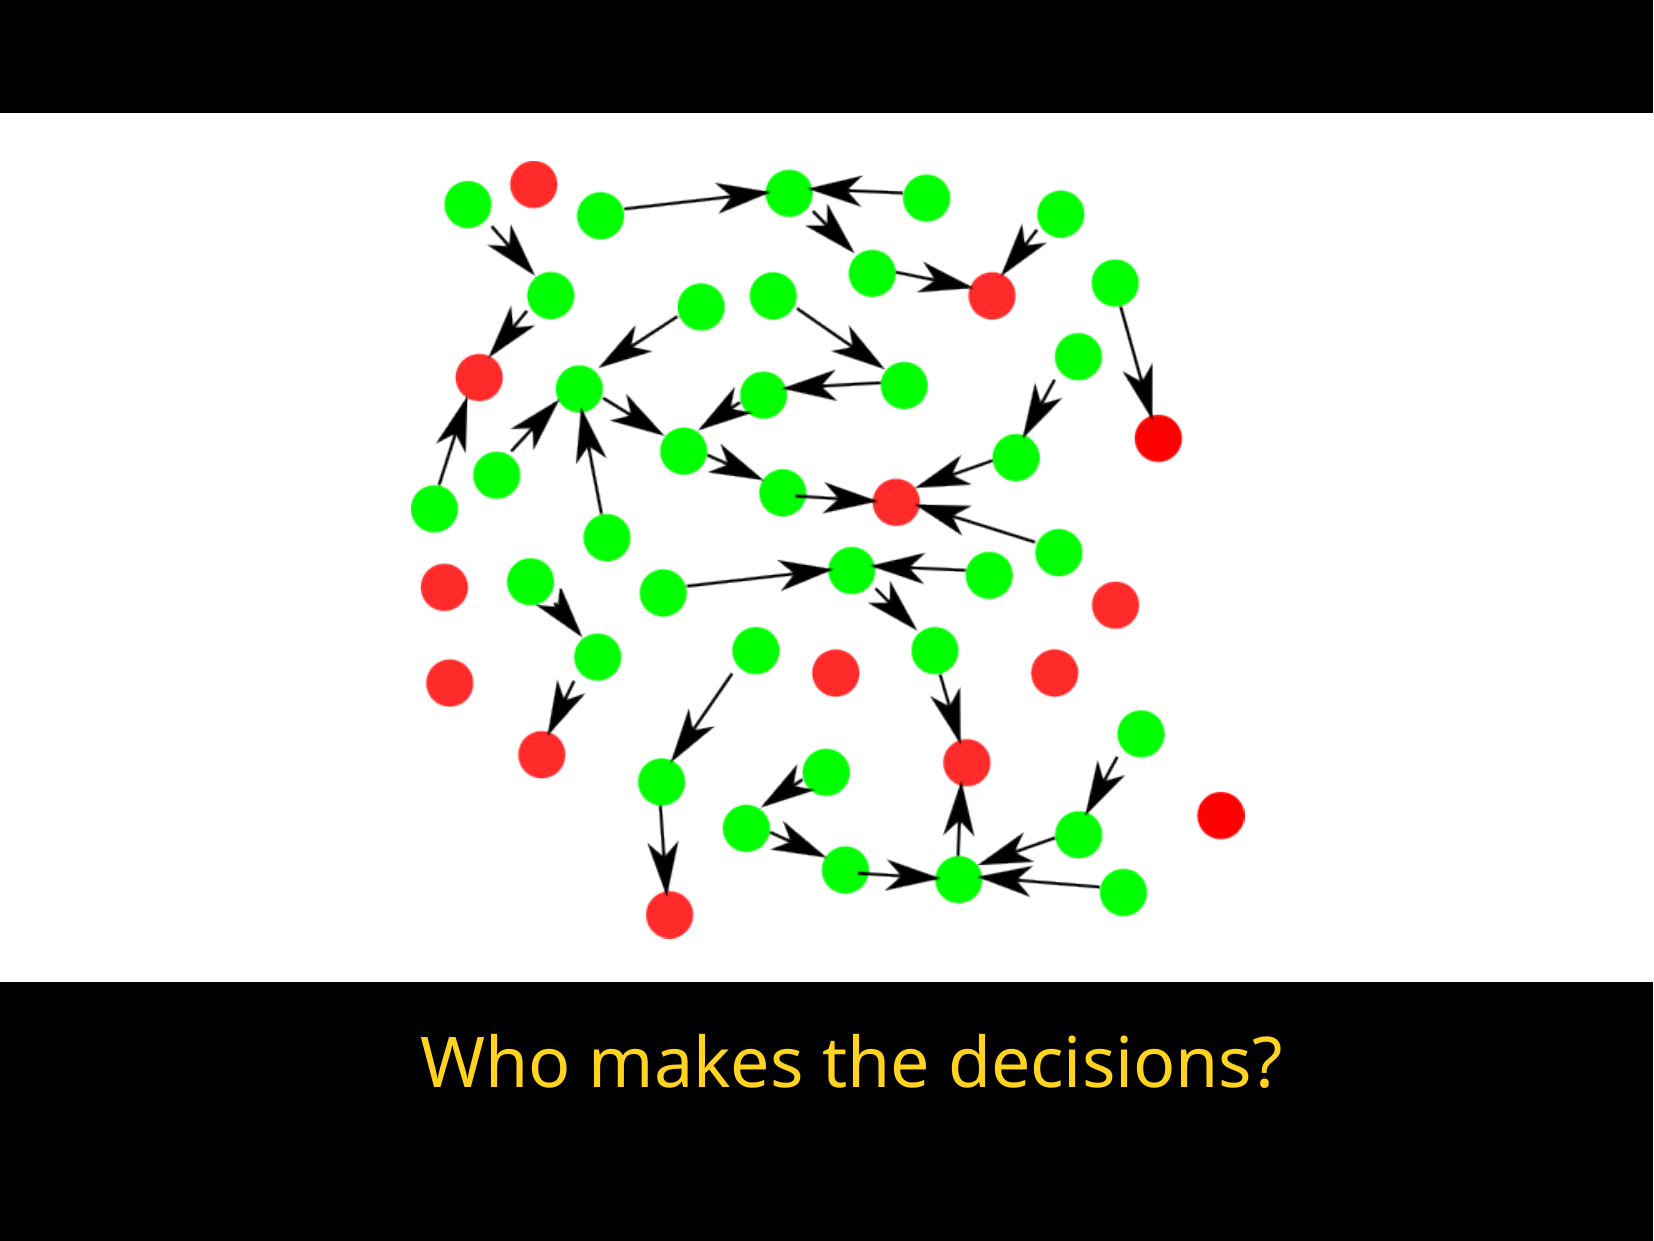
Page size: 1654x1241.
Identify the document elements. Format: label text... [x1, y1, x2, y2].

picture [411, 161, 1245, 939]
list Who makes the decisions? [83, 1012, 1572, 1110]
text_box [0, 112, 1653, 1130]
